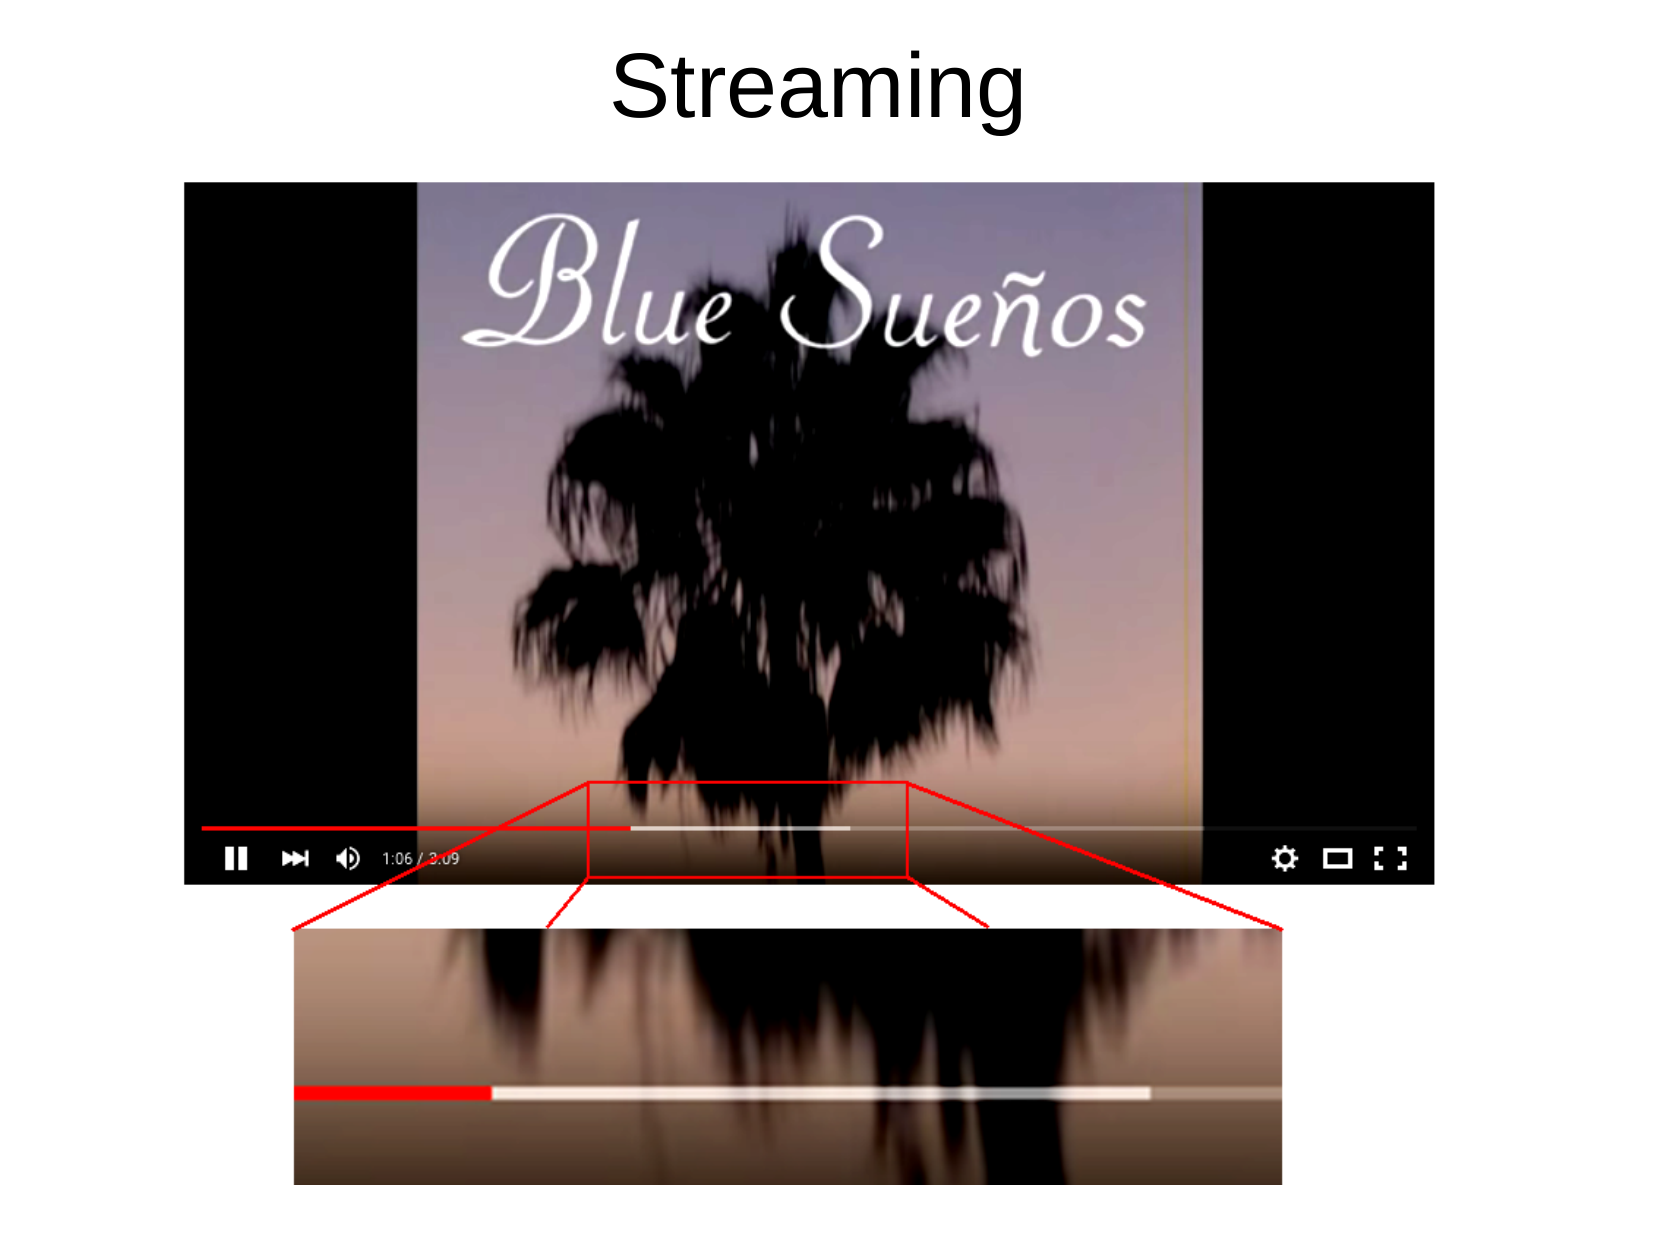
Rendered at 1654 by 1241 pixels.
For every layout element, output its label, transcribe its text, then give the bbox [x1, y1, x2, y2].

picture [180, 181, 1439, 1186]
title Streaming [74, 0, 1564, 189]
